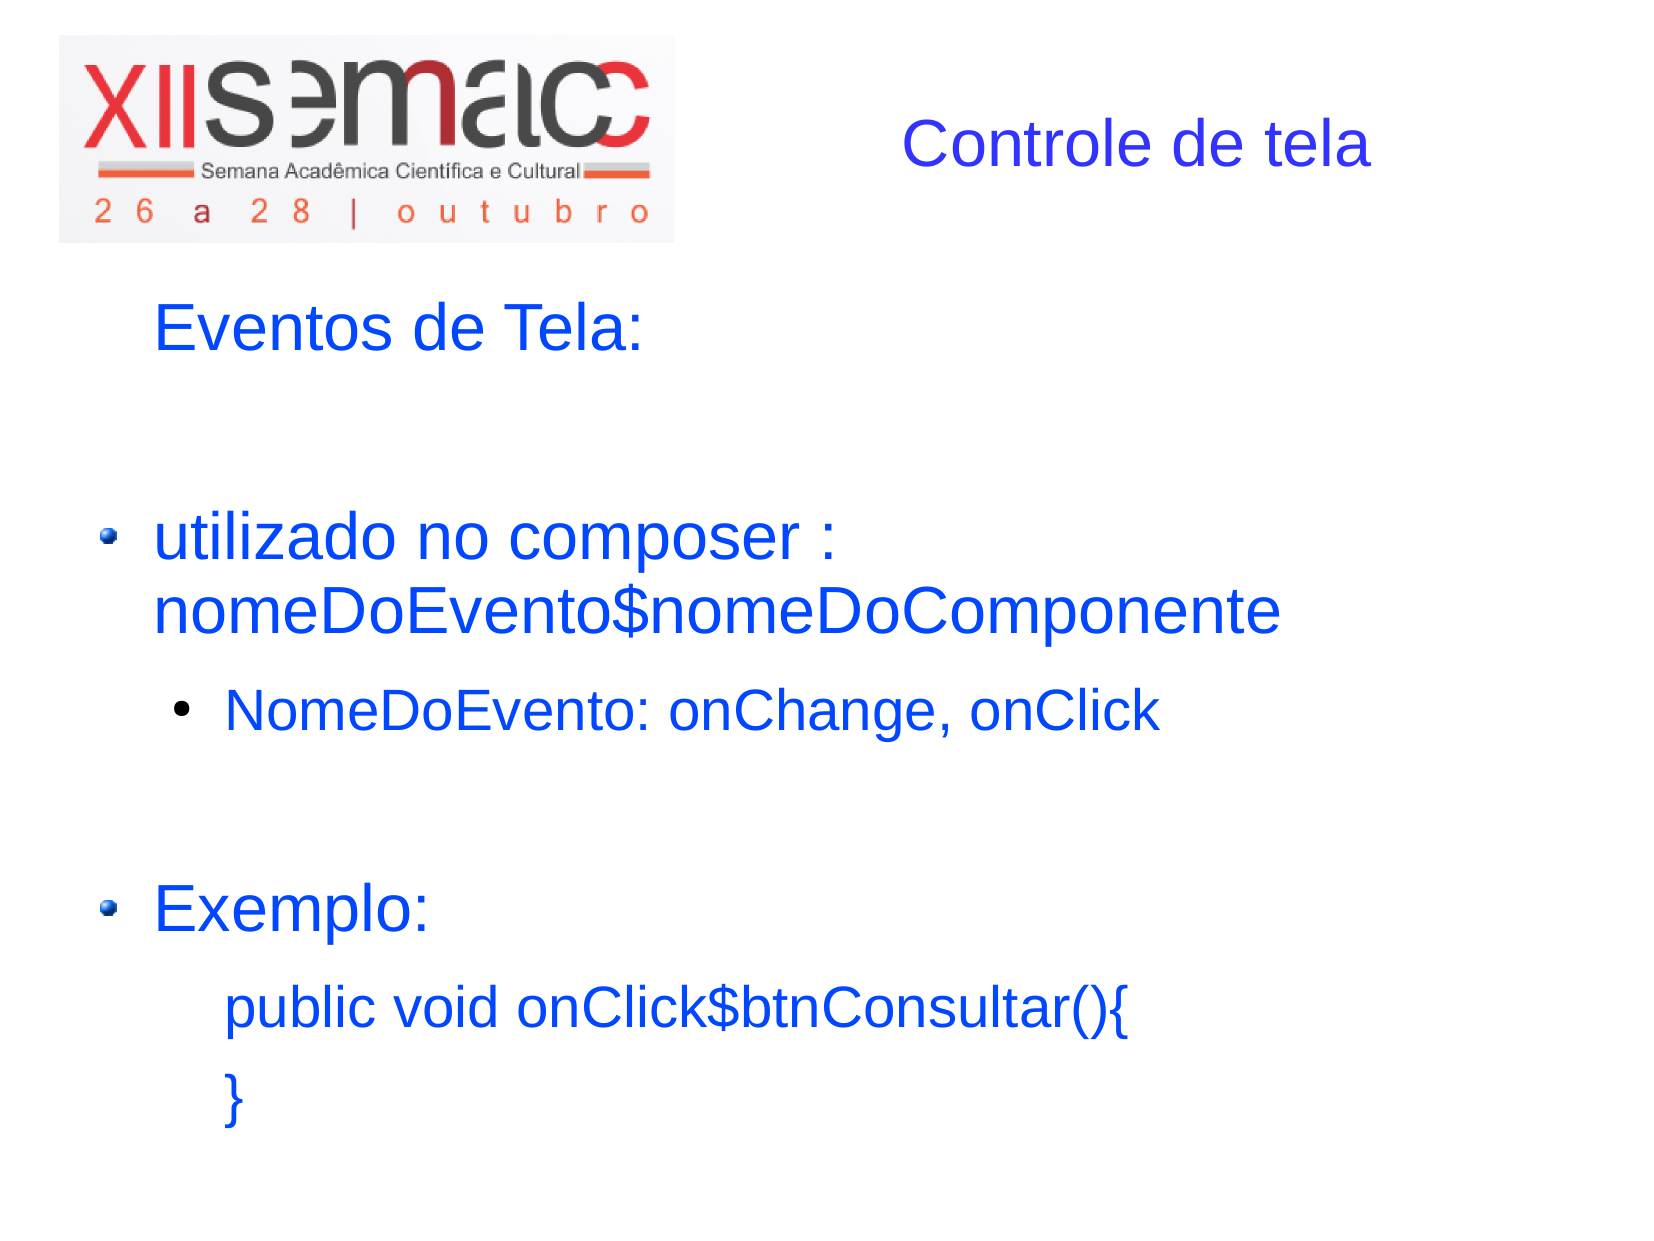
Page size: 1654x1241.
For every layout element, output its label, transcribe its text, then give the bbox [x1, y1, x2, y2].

picture [59, 35, 675, 243]
list Eventos de Tela: utilizado no composer : nomeDoEvento$nomeDoComponente NomeDoEvento: onChange, onClick Exemplo: public void onClick$btnConsultar(){ } [82, 290, 1571, 1228]
title Controle de tela [679, 49, 1595, 237]
